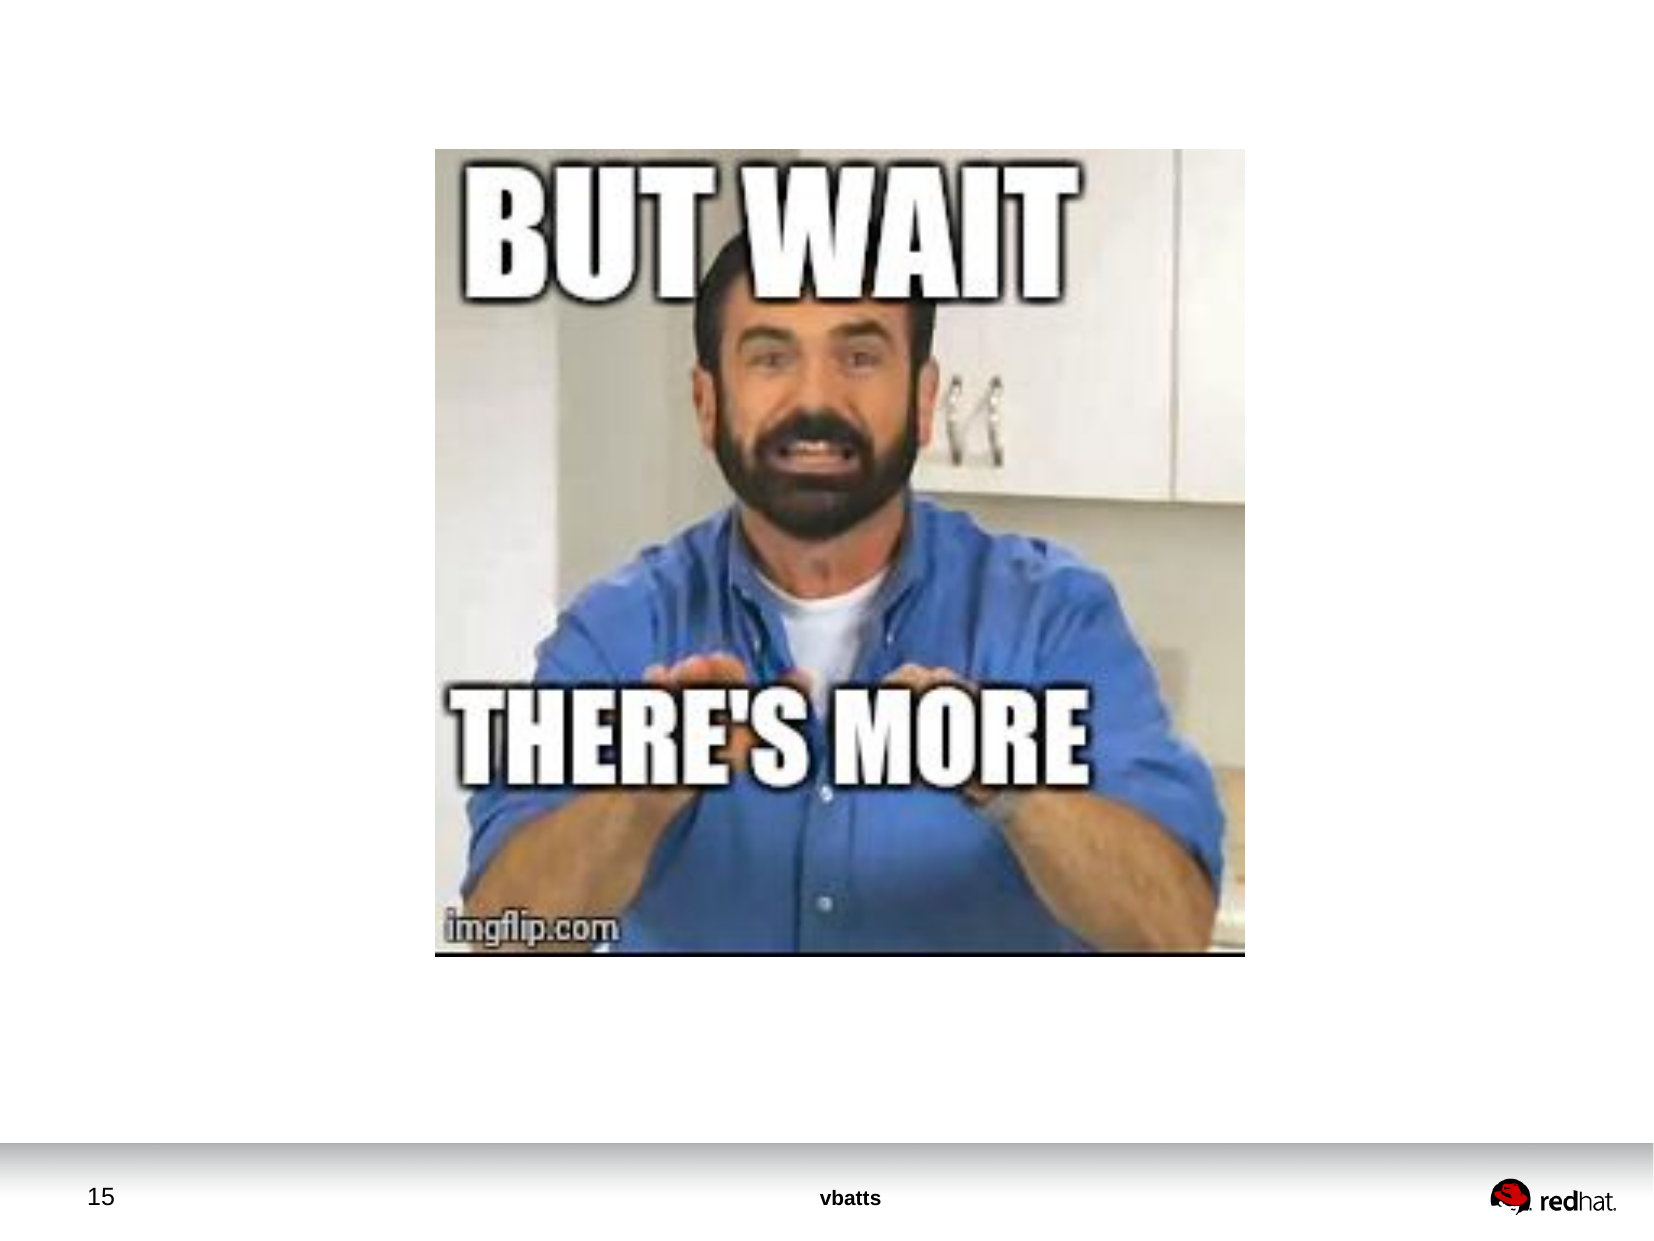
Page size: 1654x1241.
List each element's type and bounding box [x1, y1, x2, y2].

picture [0, 1143, 1654, 1241]
picture [435, 149, 1245, 957]
